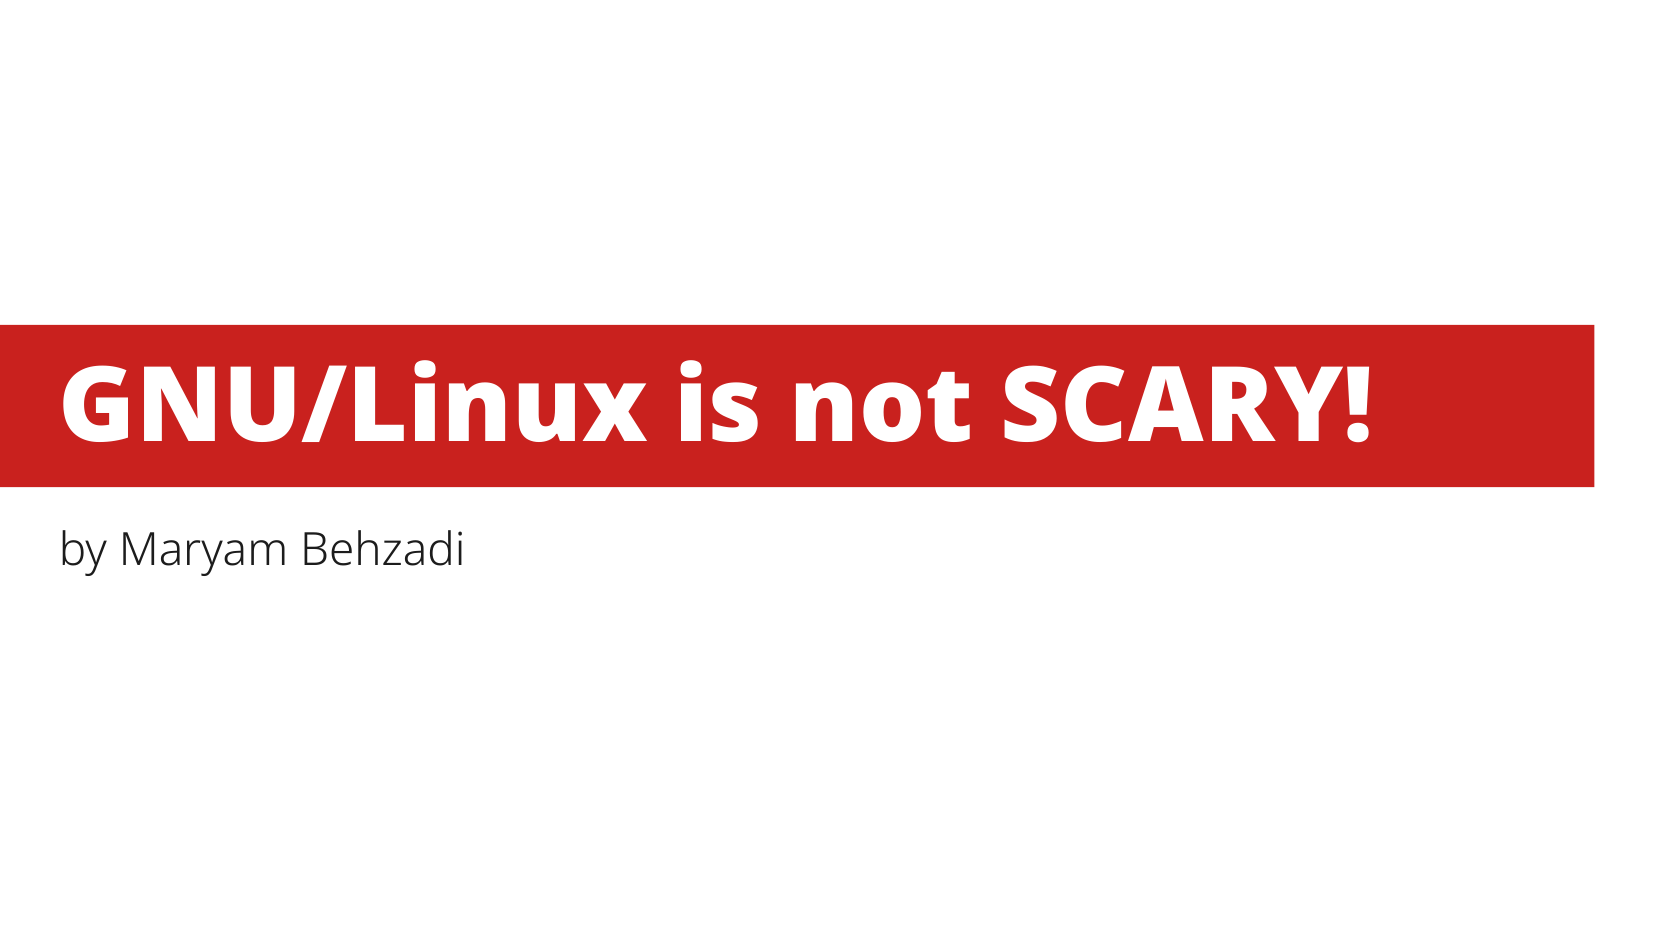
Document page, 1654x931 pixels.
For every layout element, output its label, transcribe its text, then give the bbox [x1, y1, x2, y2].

title GNU/Linux is not SCARY! [59, 354, 1565, 473]
subtitle by Maryam Behzadi [59, 516, 1536, 827]
